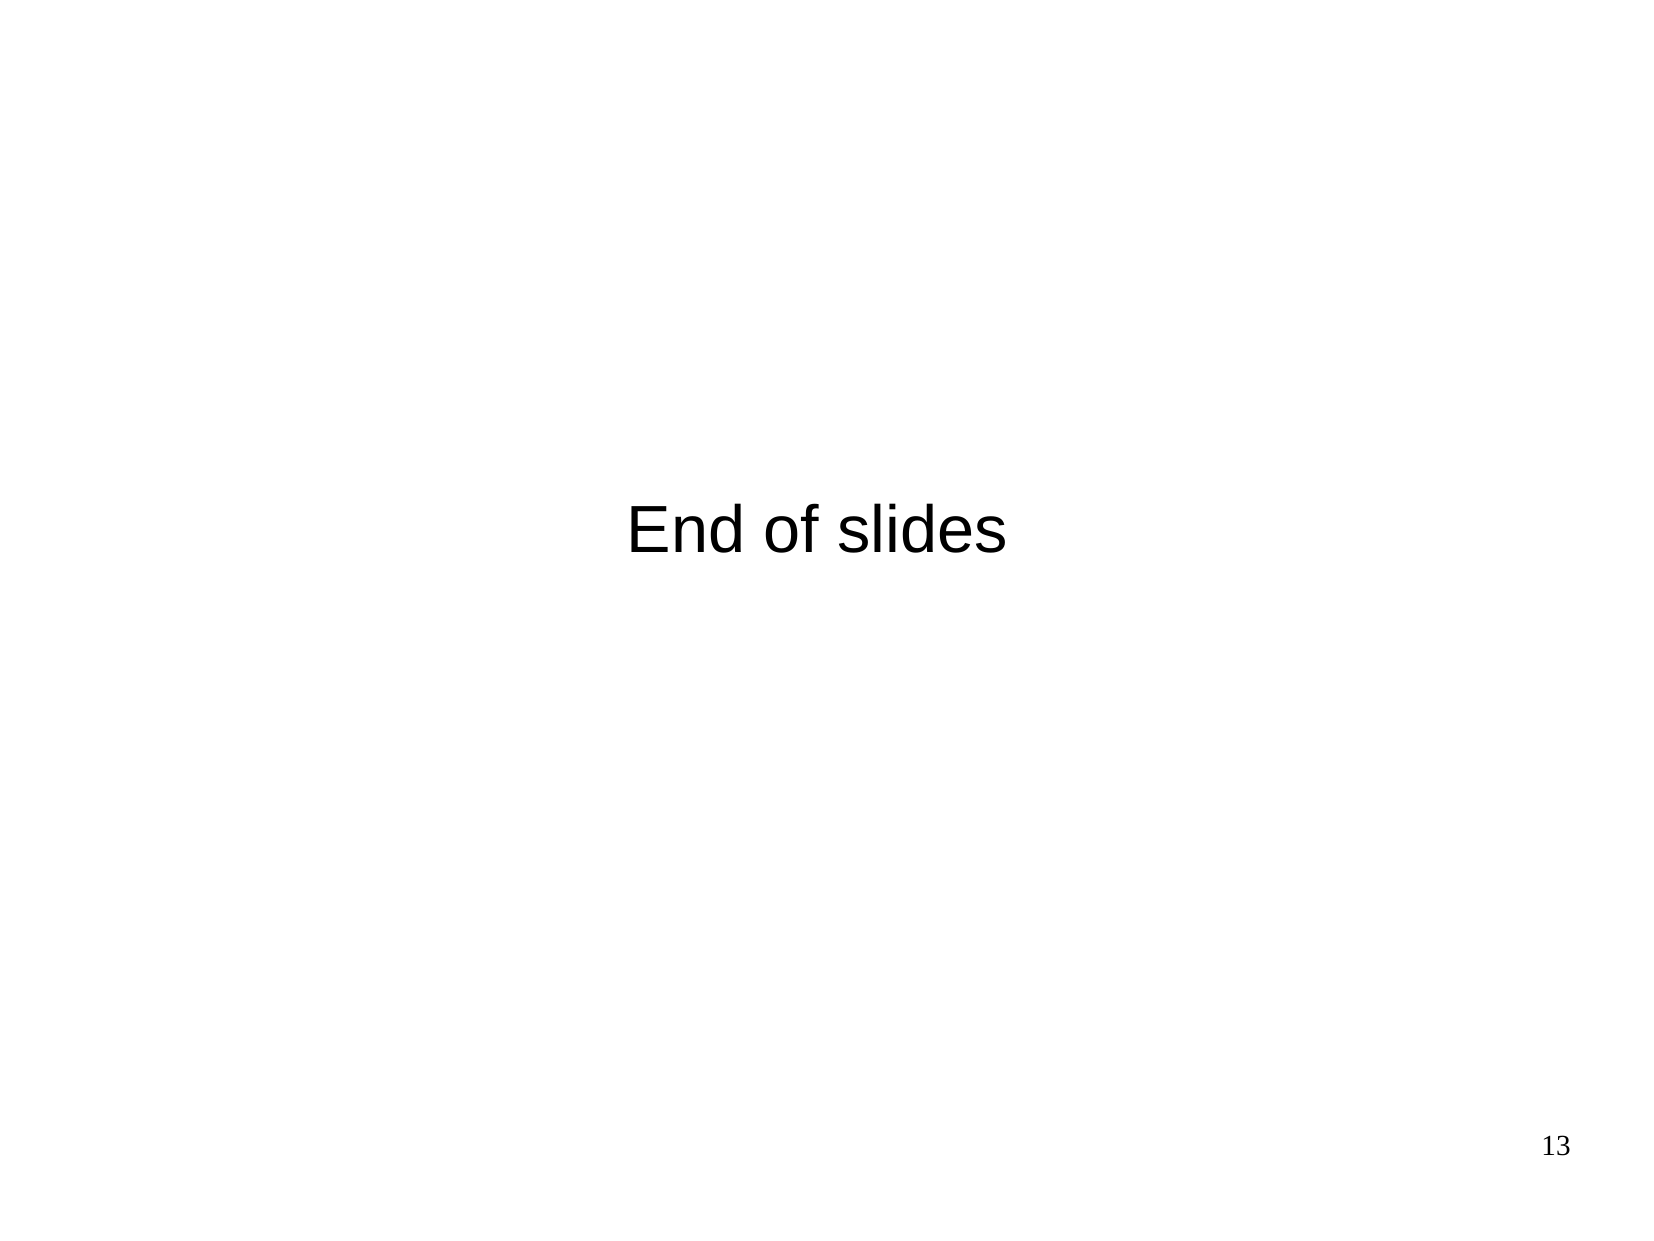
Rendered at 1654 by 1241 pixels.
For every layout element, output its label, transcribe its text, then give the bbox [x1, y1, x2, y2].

subtitle End of slides [82, 49, 1571, 1010]
